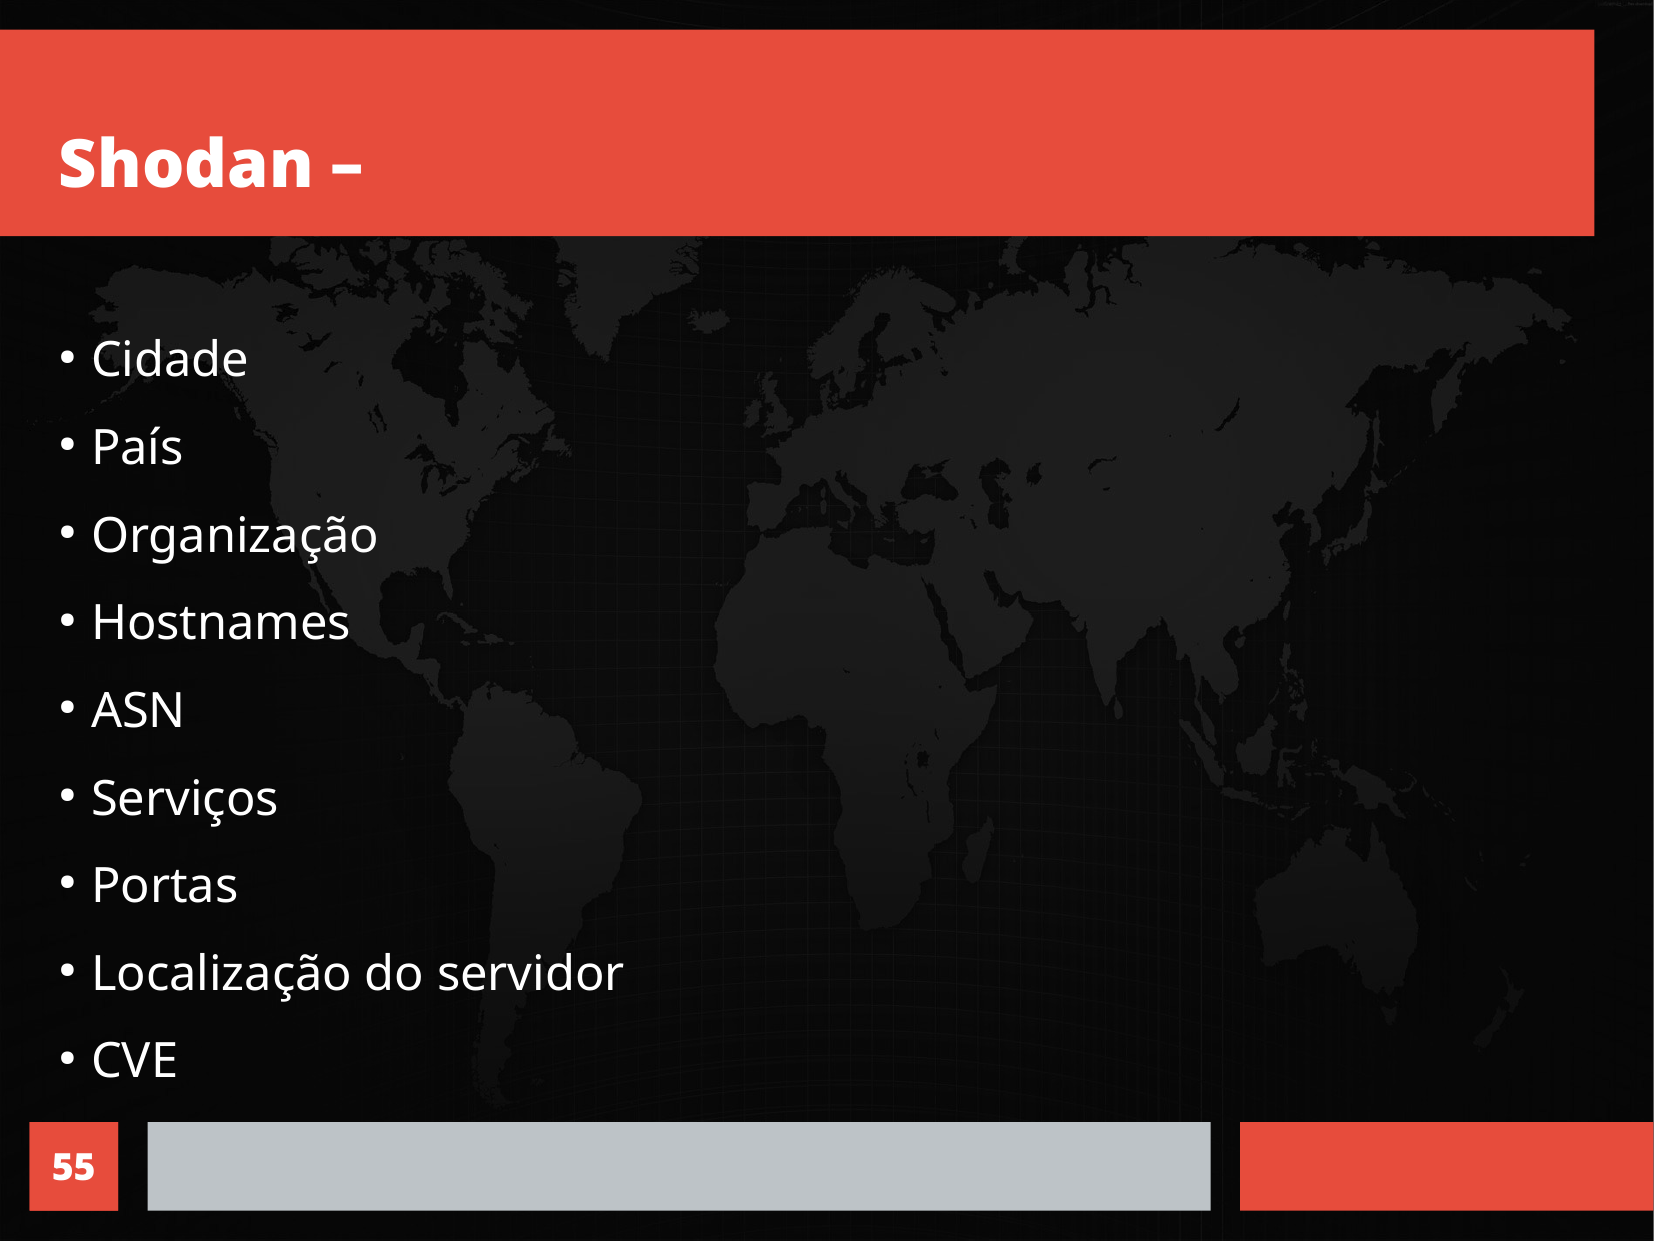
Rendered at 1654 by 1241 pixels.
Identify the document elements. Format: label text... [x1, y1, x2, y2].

list Cidade País Organização Hostnames ASN Serviços Portas Localização do servidor CVE [59, 324, 1565, 1093]
picture [0, 0, 1654, 1241]
title Shodan – [59, 59, 1595, 207]
